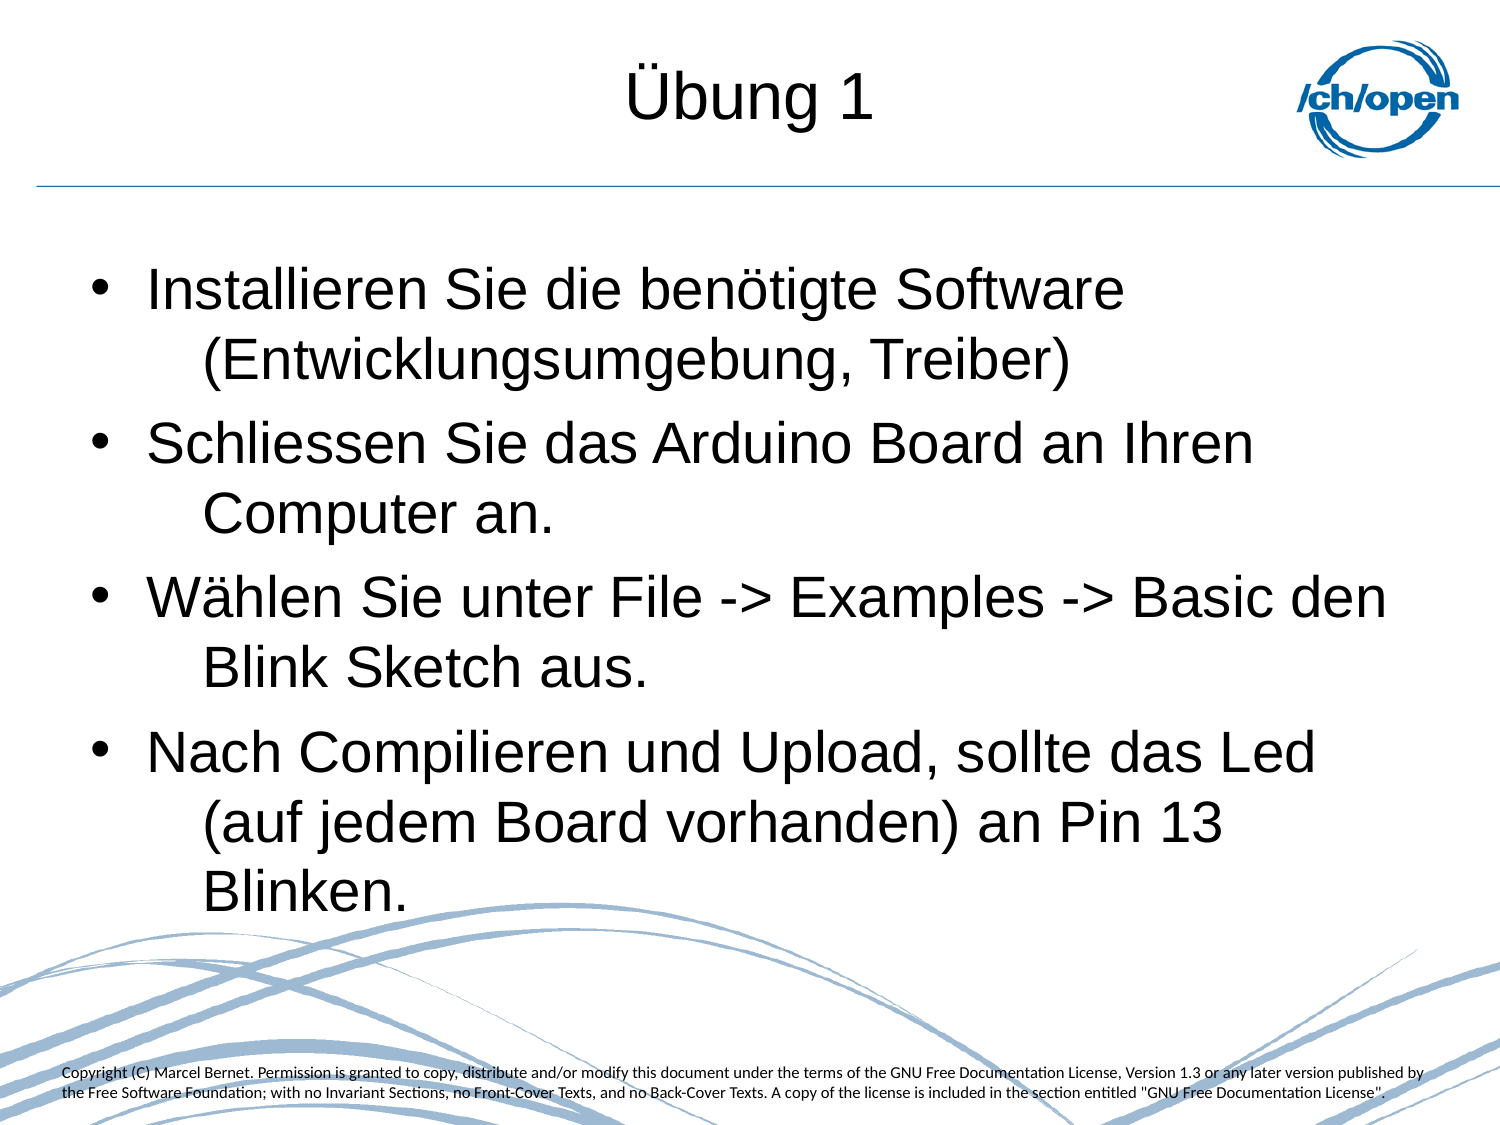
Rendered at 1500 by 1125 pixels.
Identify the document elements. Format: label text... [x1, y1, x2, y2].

list Installieren Sie die benötigte Software (Entwicklungsumgebung, Treiber) Schliessen Sie das Arduino Board an Ihren Computer an. Wählen Sie unter File -> Examples -> Basic den Blink Sketch aus. Nach Compilieren und Upload, sollte das Led (auf jedem Board vorhanden) an Pin 13 Blinken. [75, 243, 1426, 1005]
title Übung 1 [75, 45, 1426, 165]
